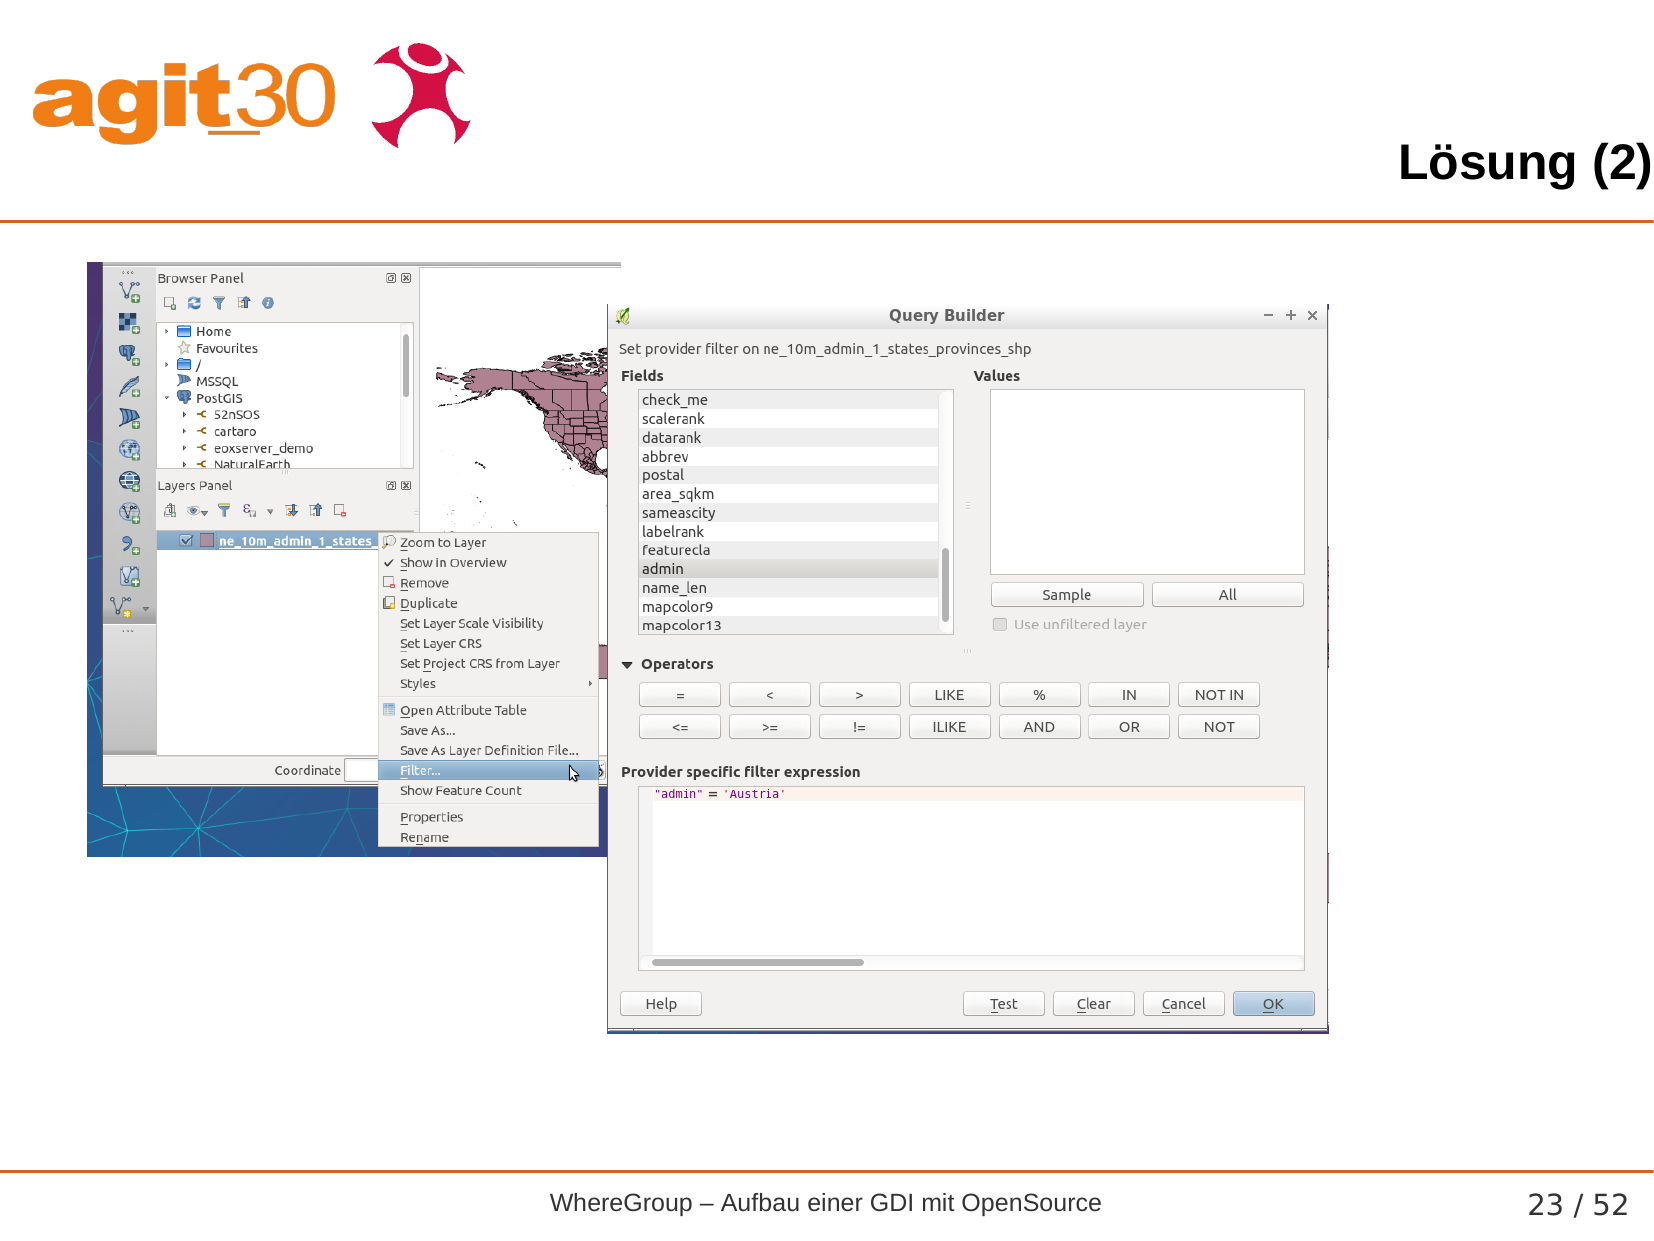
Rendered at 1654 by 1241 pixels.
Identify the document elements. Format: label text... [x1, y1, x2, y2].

picture [29, 58, 340, 148]
title Lösung (2) [265, 118, 1654, 207]
picture [87, 262, 1329, 1034]
